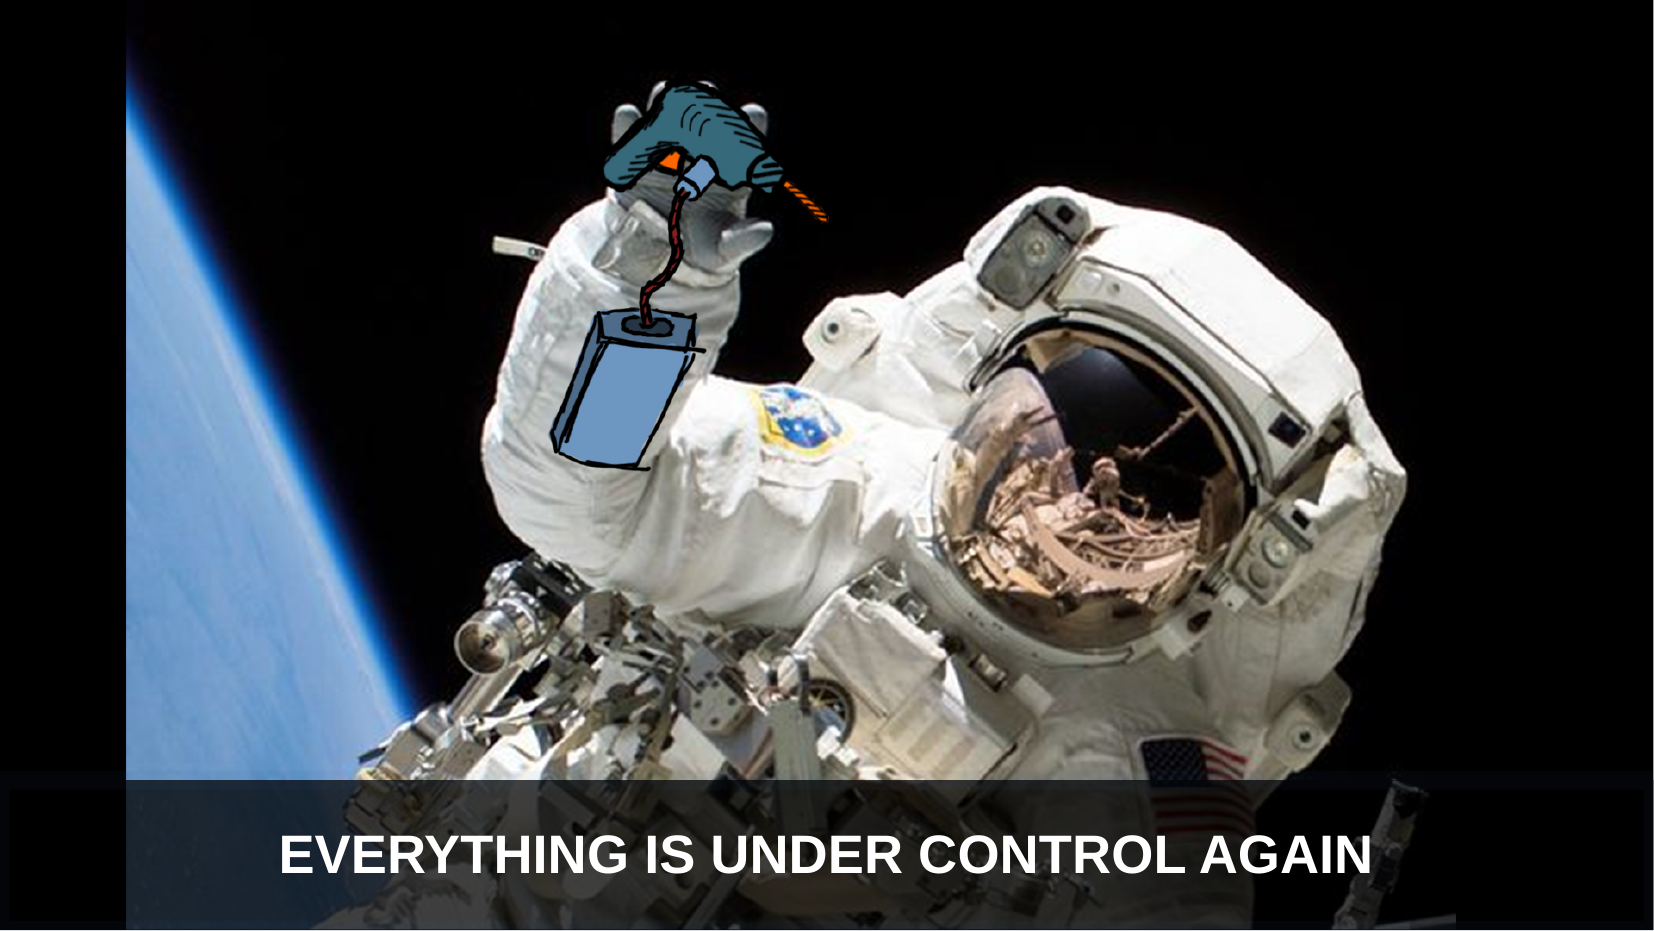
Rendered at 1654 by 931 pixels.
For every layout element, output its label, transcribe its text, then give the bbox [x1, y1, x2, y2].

picture [0, 0, 1654, 780]
text_box EVERYTHING IS UNDER CONTROL AGAIN [0, 780, 1654, 931]
